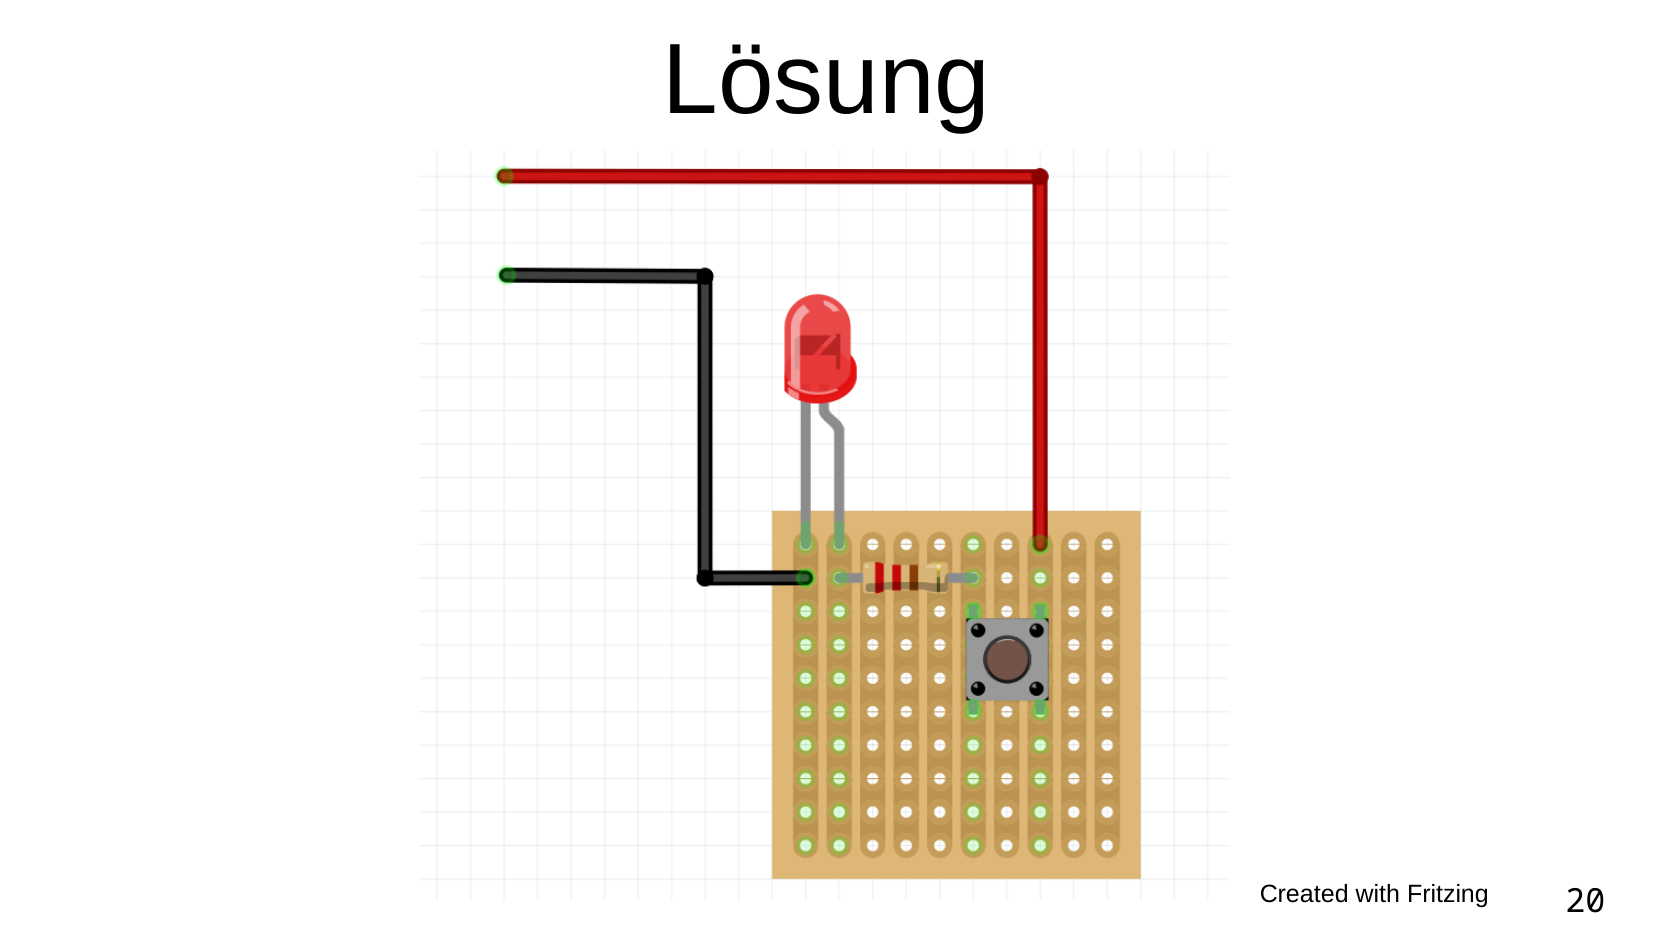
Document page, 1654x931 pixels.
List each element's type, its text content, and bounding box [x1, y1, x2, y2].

picture [418, 150, 1231, 900]
text_box Created with Fritzing [1245, 872, 1531, 916]
title Lösung [82, 1, 1571, 157]
